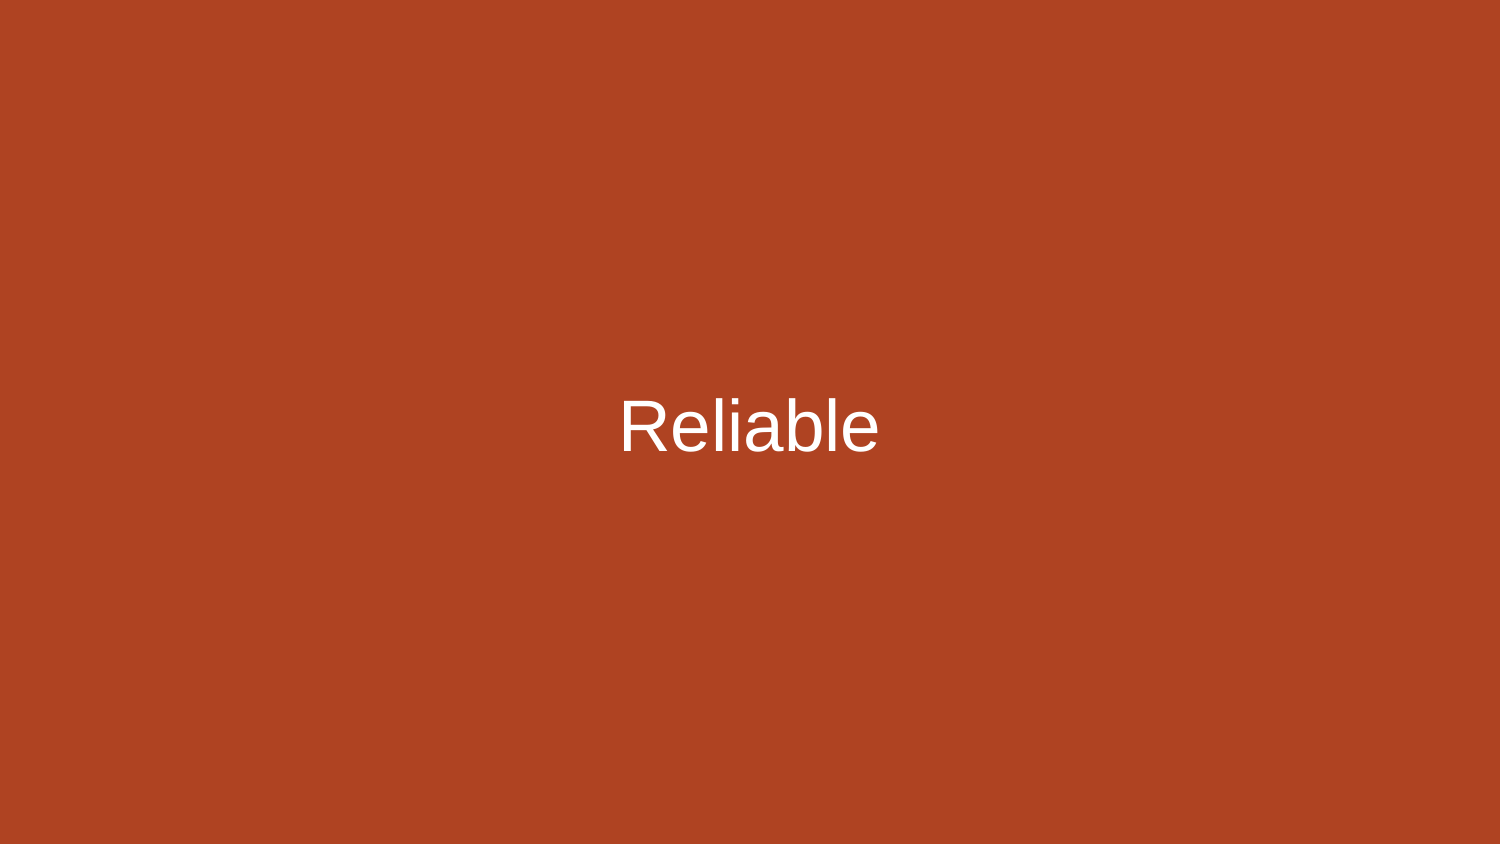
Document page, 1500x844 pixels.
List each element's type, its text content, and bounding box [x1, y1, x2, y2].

text_box Reliable [0, 0, 1500, 844]
